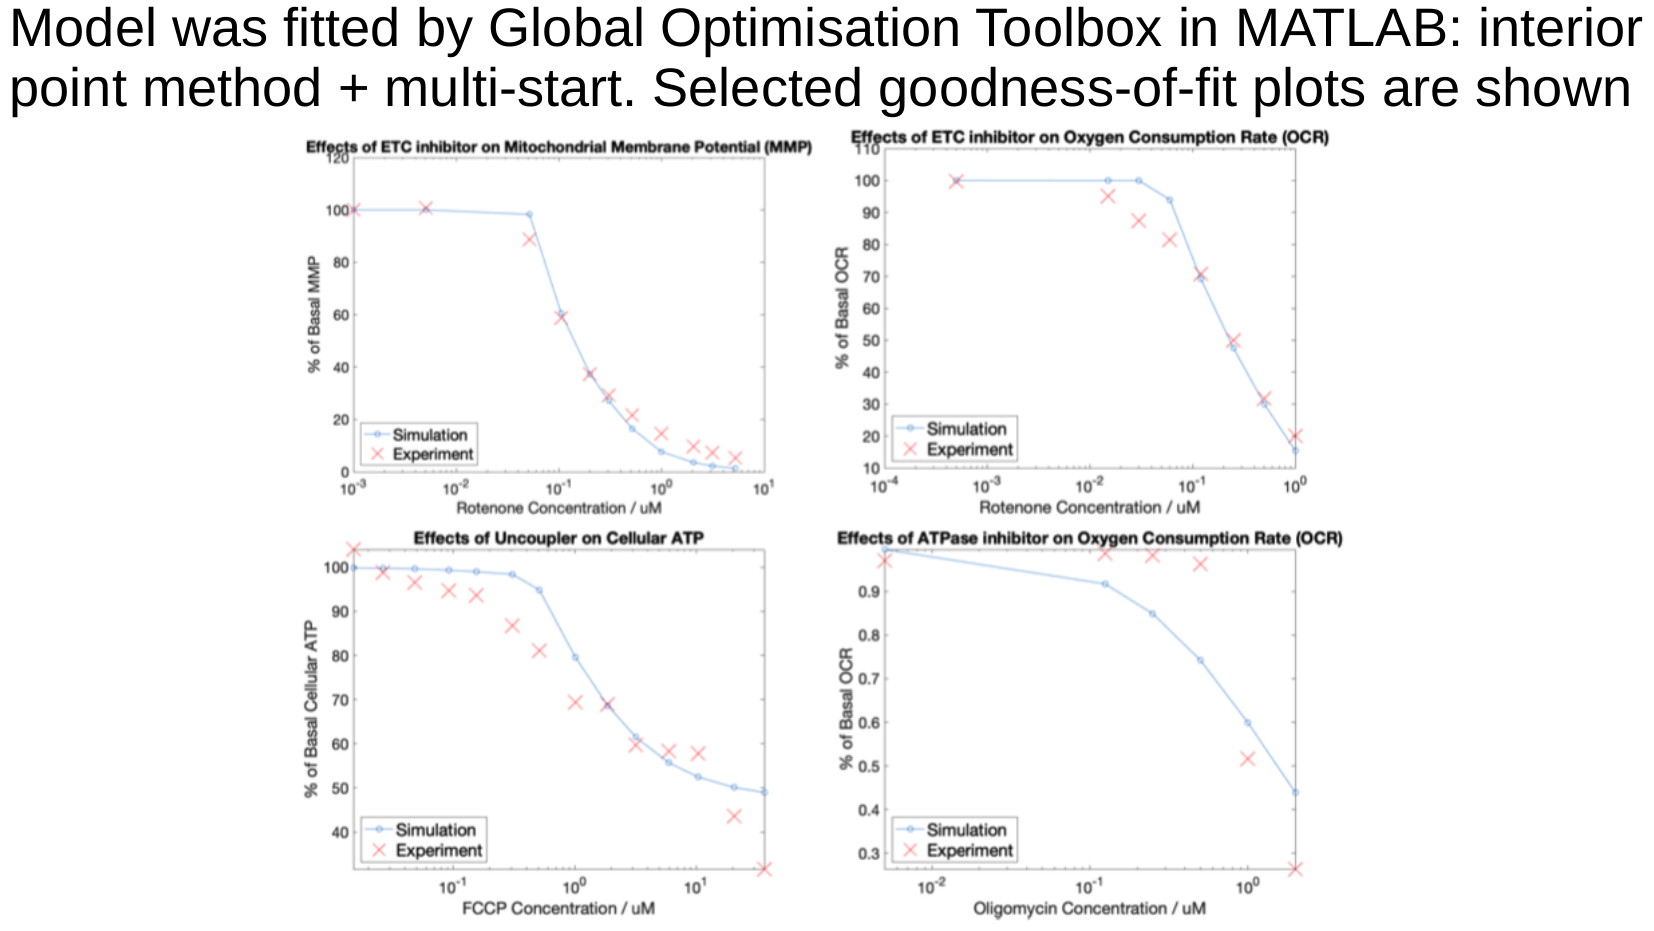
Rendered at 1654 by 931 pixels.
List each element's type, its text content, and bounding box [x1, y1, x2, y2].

text_box Model was fitted by Global Optimisation Toolbox in MATLAB: interior point method + multi-start. Selected goodness-of-fit plots are shown [0, 0, 1654, 135]
picture [295, 135, 1354, 931]
